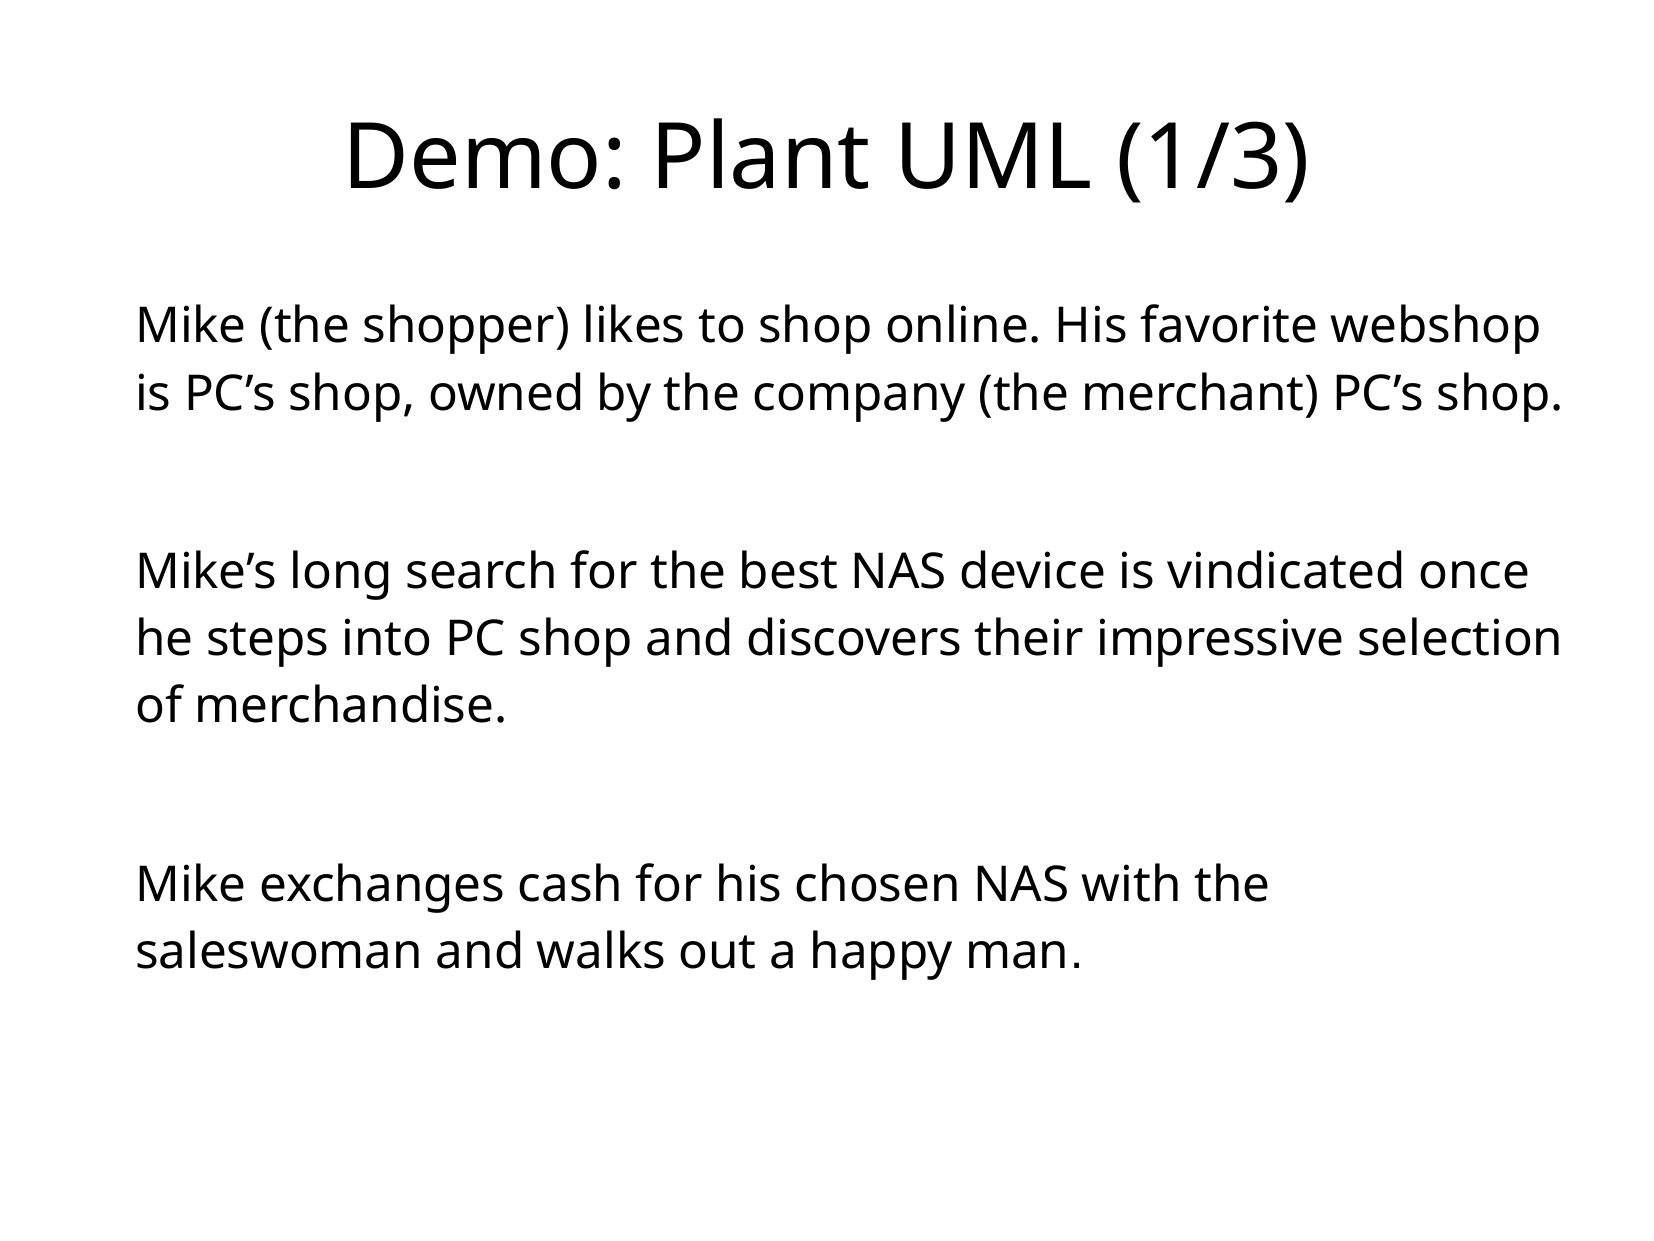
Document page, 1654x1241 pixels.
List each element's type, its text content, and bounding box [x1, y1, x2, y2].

list Mike (the shopper) likes to shop online. His favorite webshop is PC’s shop, owned by the company (the merchant) PC’s shop. Mike’s long search for the best NAS device is vindicated once he steps into PC shop and discovers their impressive selection of merchandise. Mike exchanges cash for his chosen NAS with the saleswoman and walks out a happy man. [82, 290, 1571, 1010]
title Demo: Plant UML (1/3) [82, 49, 1571, 257]
